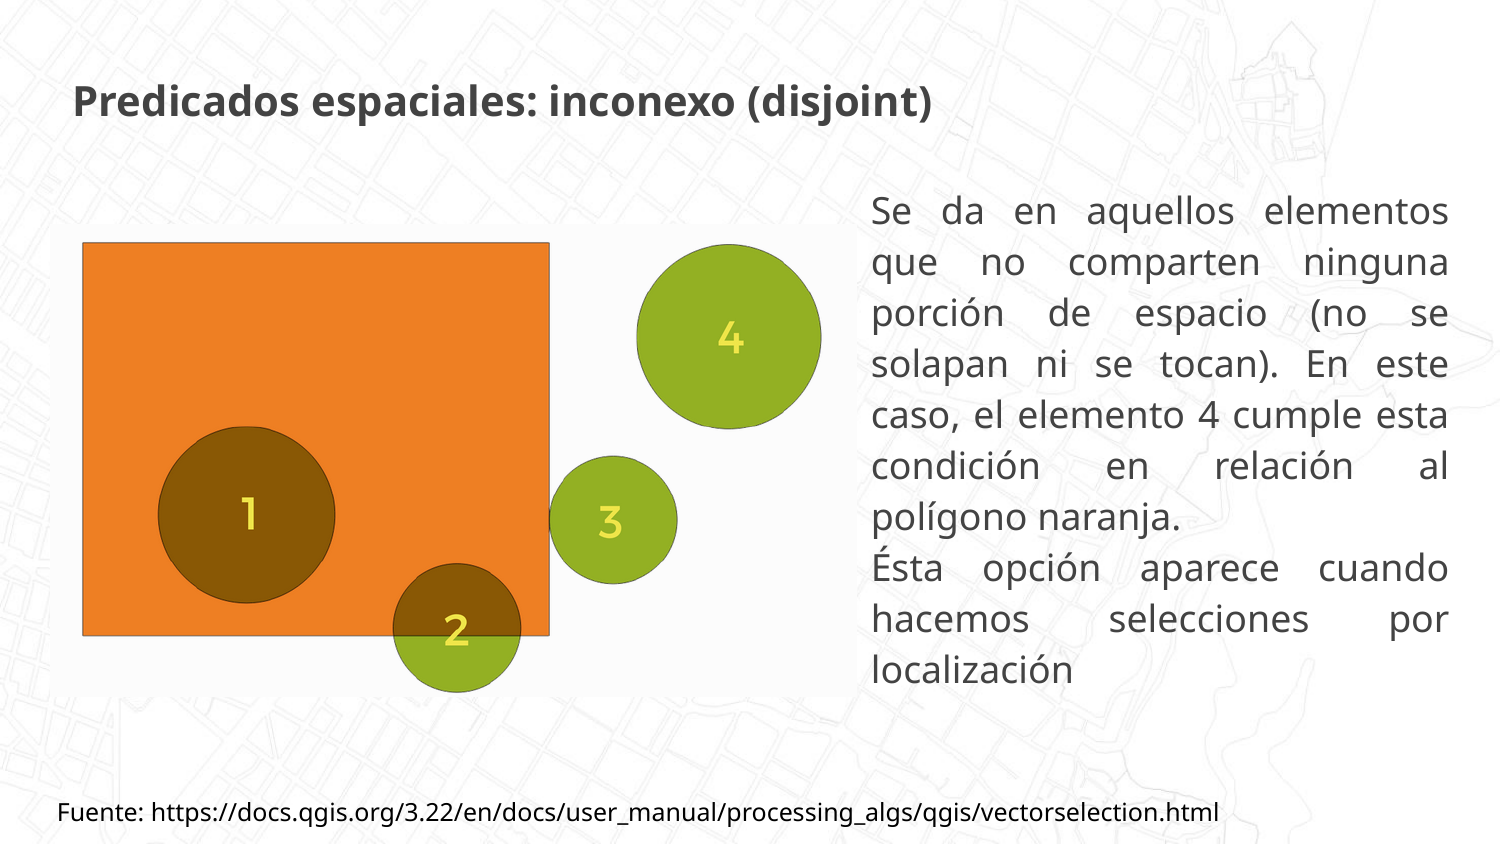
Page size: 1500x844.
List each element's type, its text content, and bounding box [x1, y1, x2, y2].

text_box Se da en aquellos elementos que no comparten ninguna porción de espacio (no se solapan ni se tocan). En este caso, el elemento 4 cumple esta condición en relación al polígono naranja. Ésta opción aparece cuando hacemos selecciones por localización [856, 177, 1465, 709]
text_box Fuente: https://docs.qgis.org/3.22/en/docs/user_manual/processing_algs/qgis/vectorselection.html [42, 787, 1500, 844]
picture [0, 0, 1500, 844]
text_box Predicados espaciales: inconexo (disjoint) [57, 64, 1312, 198]
